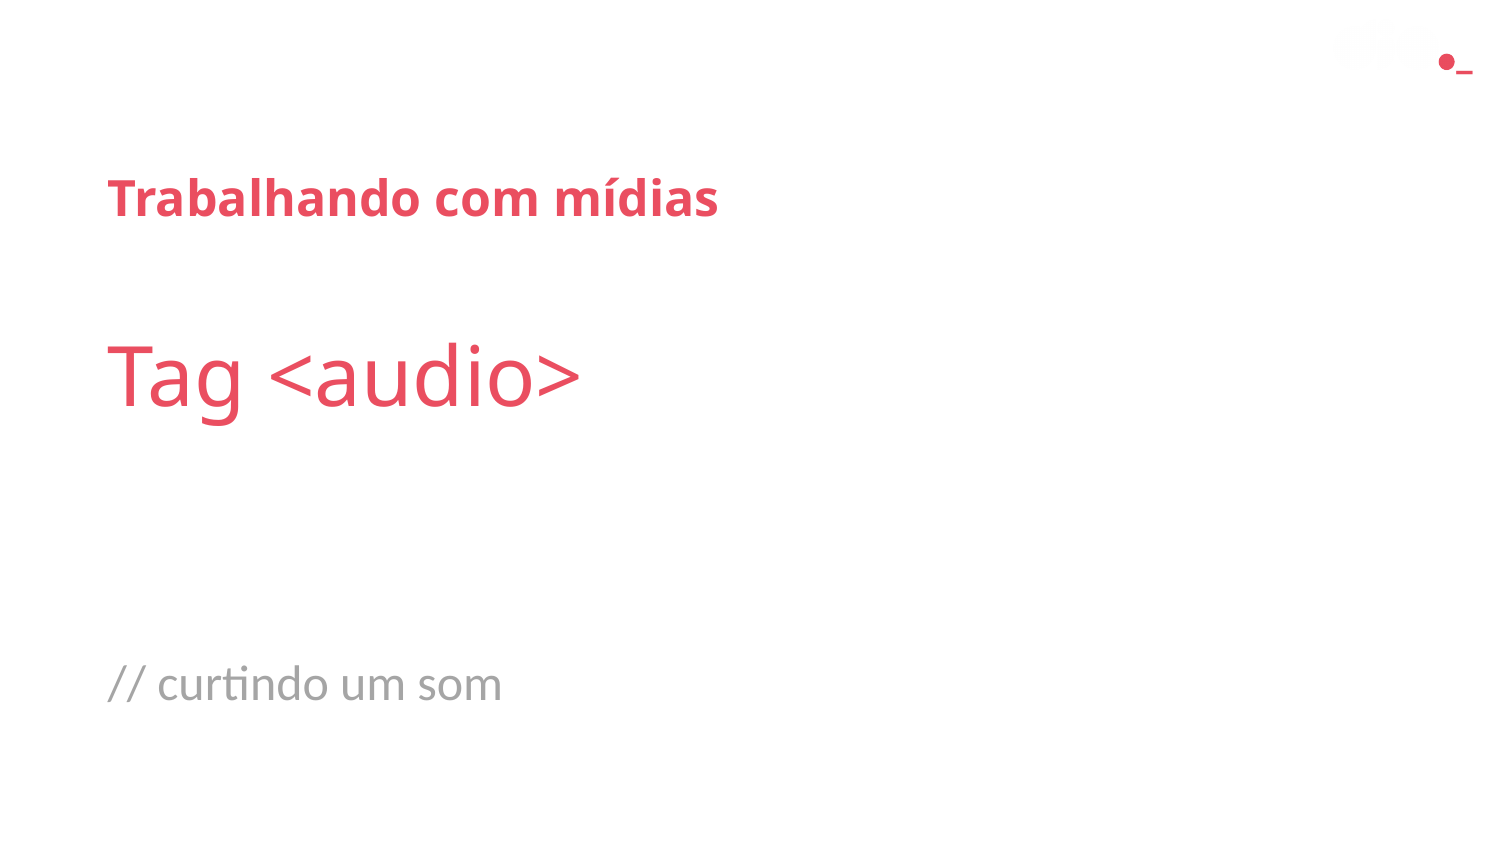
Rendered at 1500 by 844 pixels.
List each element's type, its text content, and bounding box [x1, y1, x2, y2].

text_box Trabalhando com mídias [92, 142, 1309, 223]
text_box // curtindo um som [92, 635, 1309, 701]
text_box Tag <audio> [92, 292, 1309, 558]
picture [1333, 19, 1473, 75]
